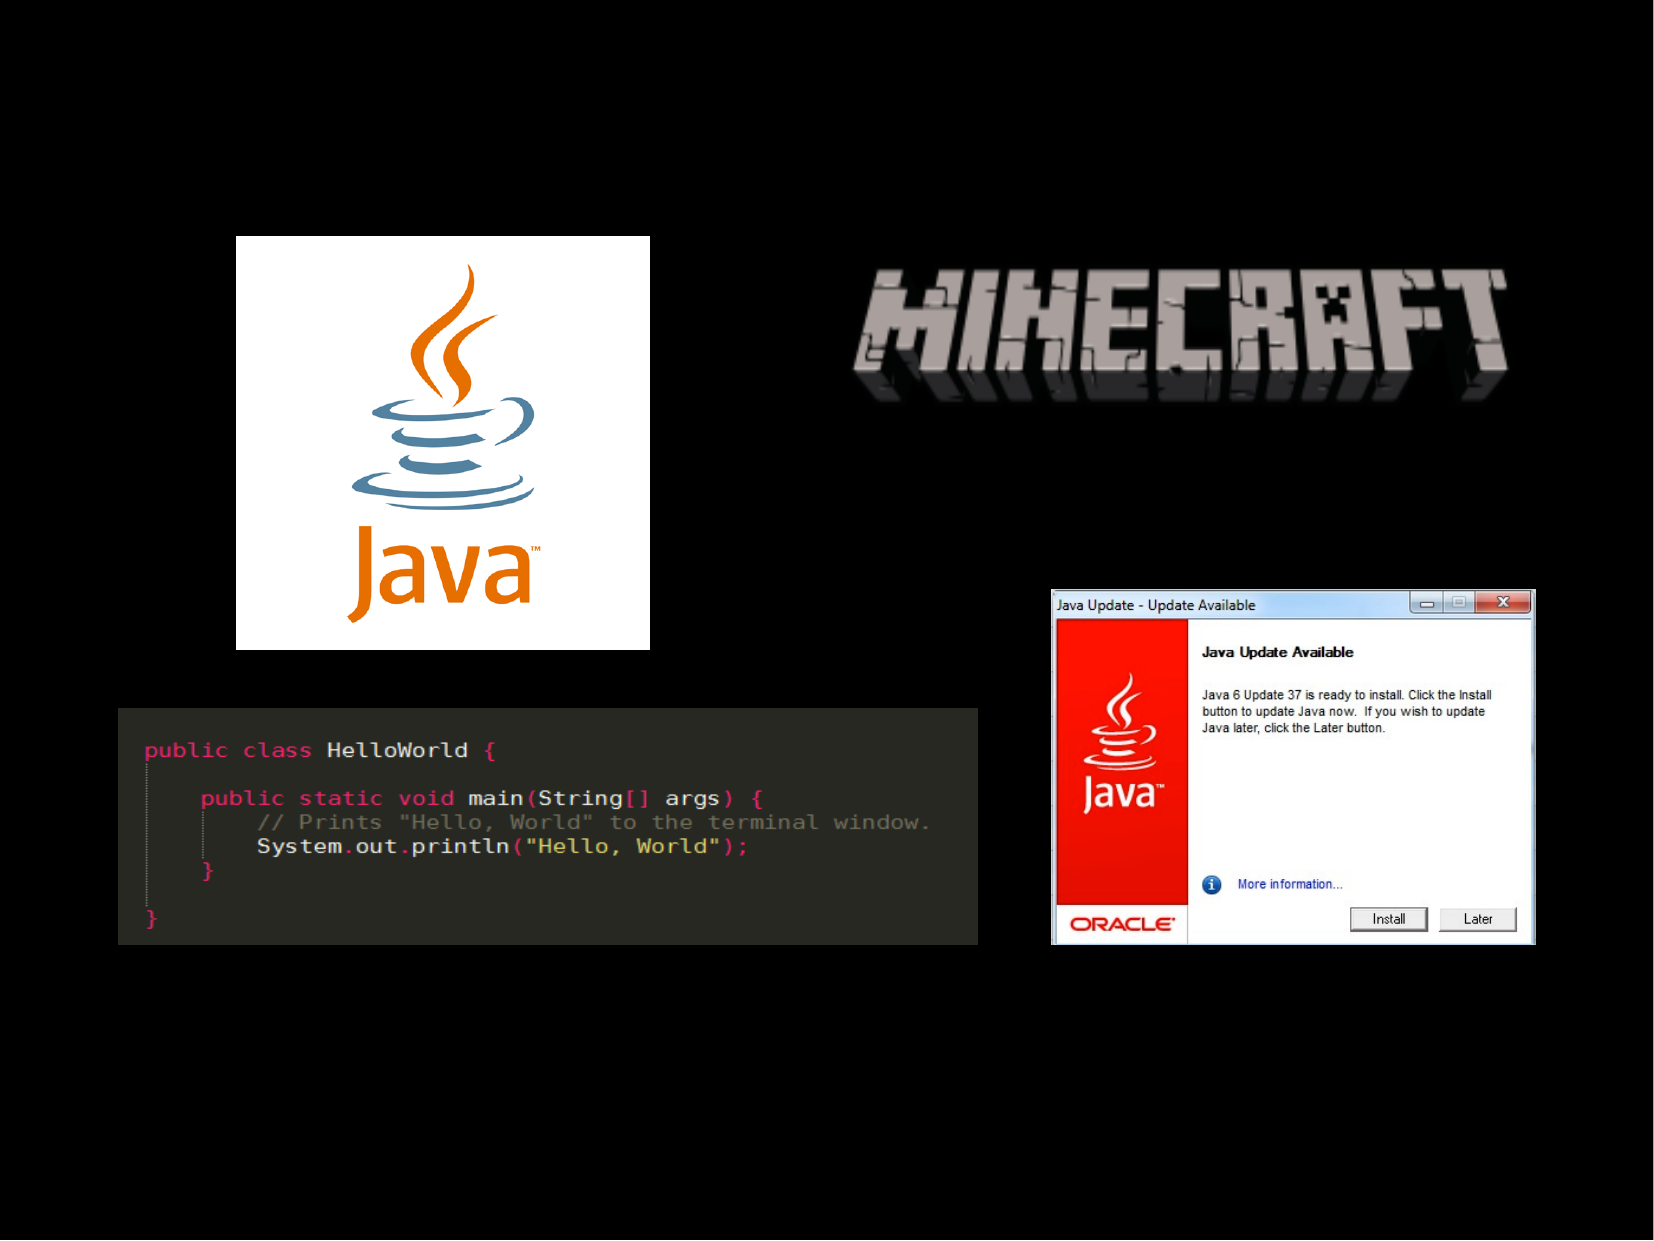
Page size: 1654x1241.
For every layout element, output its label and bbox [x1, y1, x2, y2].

picture [236, 236, 650, 650]
picture [118, 708, 978, 945]
picture [1051, 589, 1536, 945]
picture [826, 236, 1536, 438]
